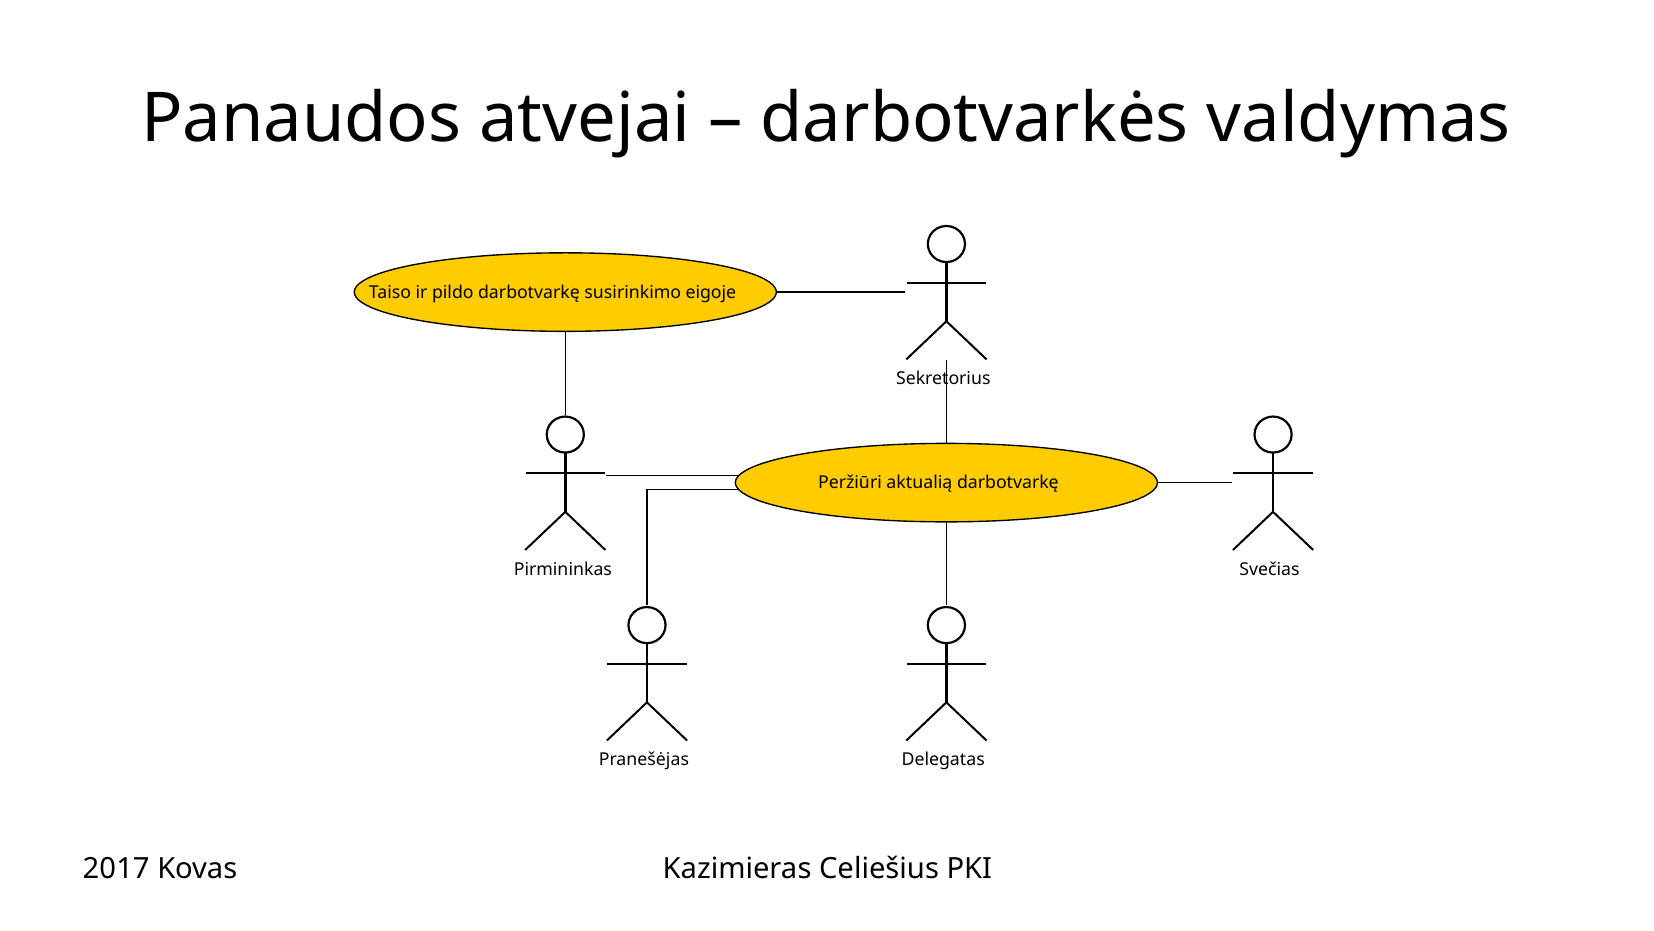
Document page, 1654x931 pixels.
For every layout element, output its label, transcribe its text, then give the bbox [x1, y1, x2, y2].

picture [331, 202, 1336, 796]
title Panaudos atvejai – darbotvarkės valdymas [82, 37, 1571, 193]
